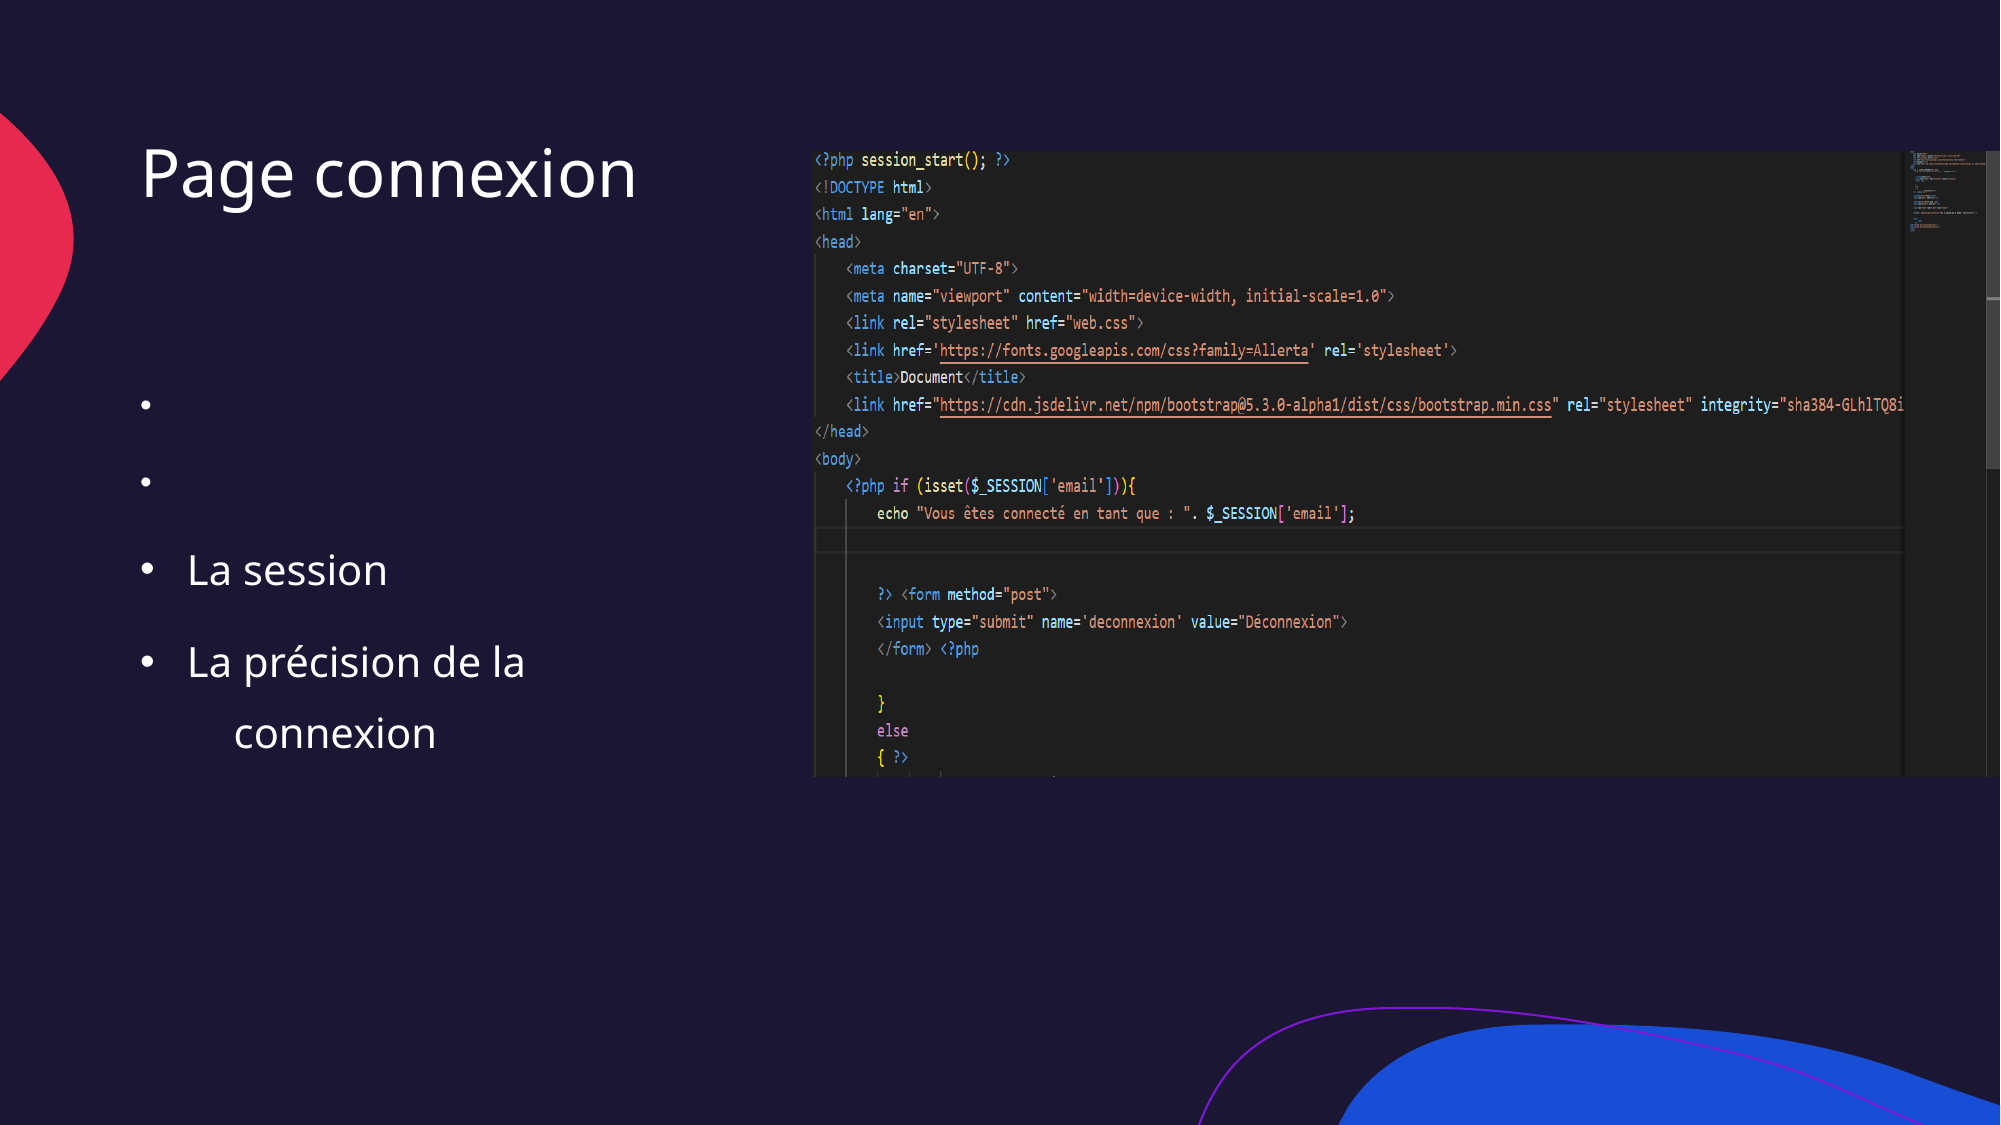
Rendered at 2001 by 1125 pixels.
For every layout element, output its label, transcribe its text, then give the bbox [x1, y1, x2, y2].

list La session La précision de la connexion [125, 375, 751, 1000]
title Page connexion [125, 125, 751, 375]
picture [812, 151, 2000, 777]
